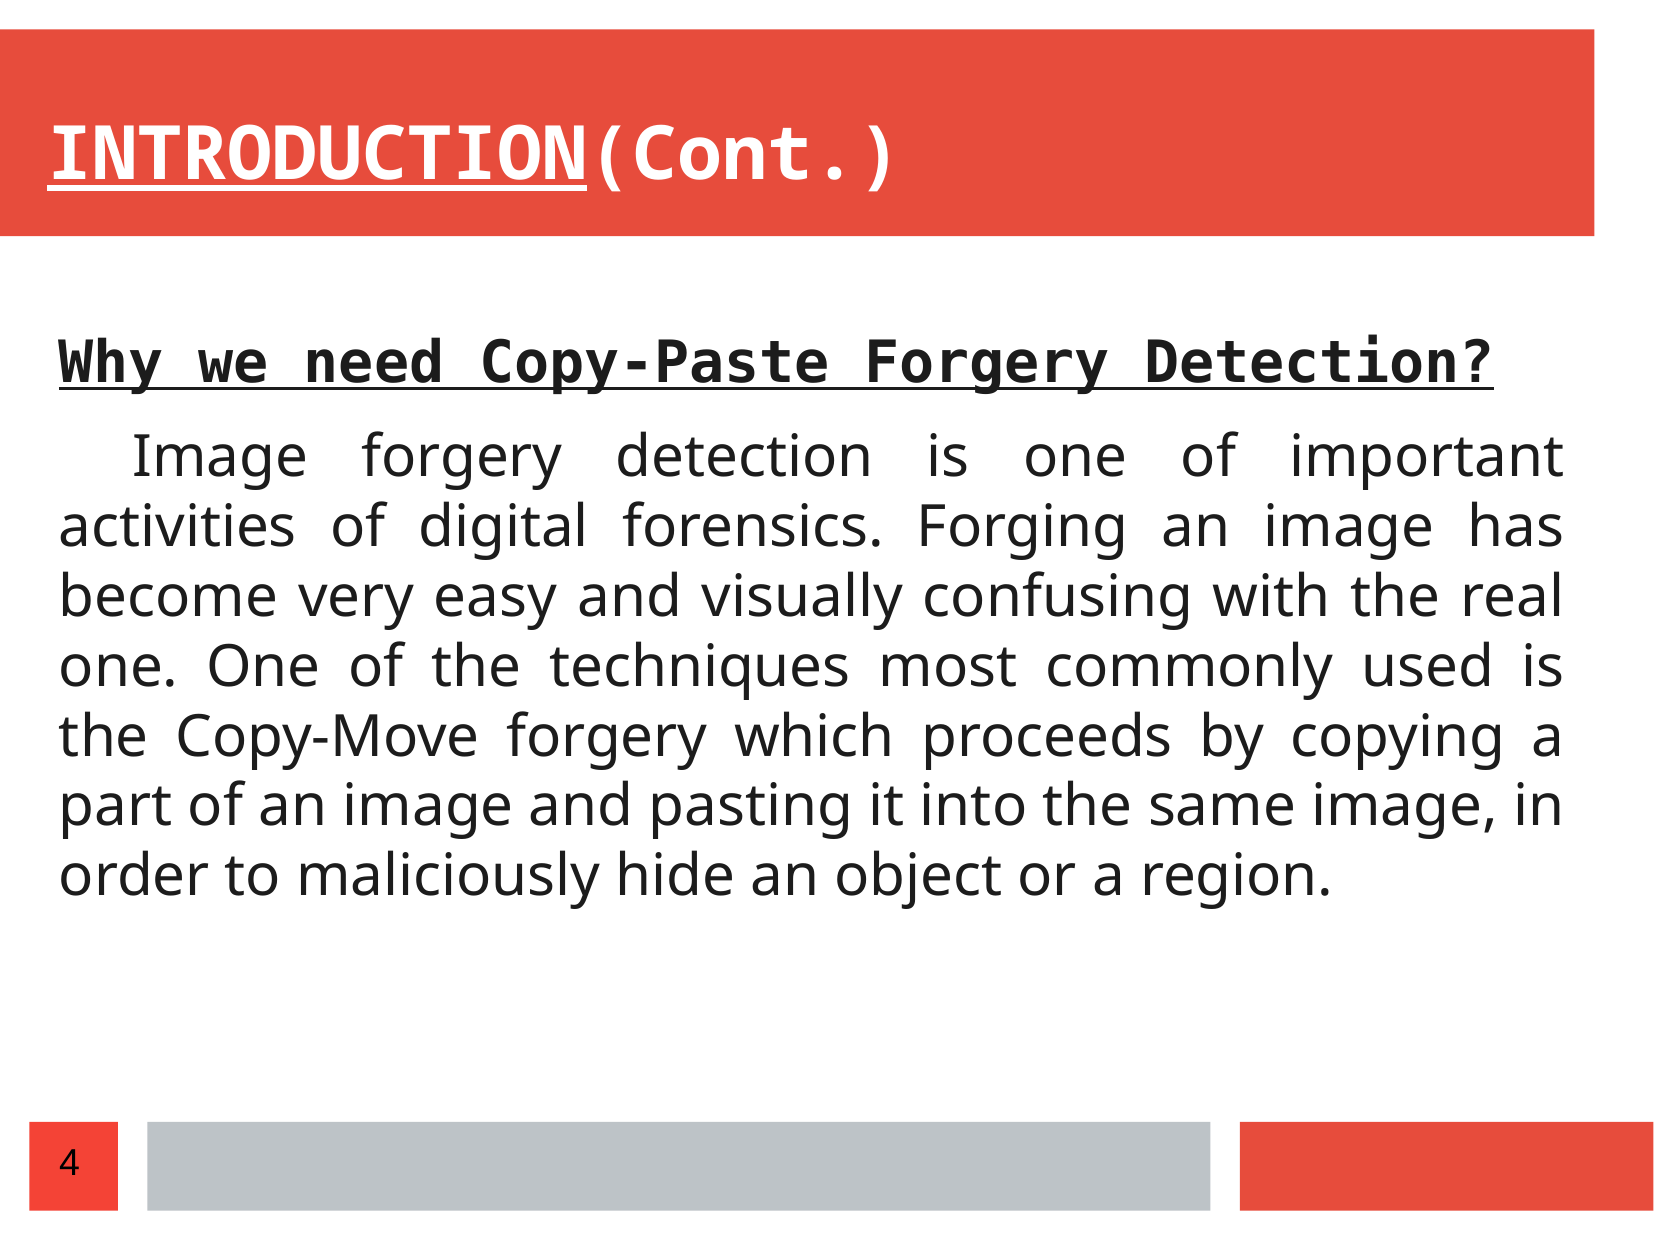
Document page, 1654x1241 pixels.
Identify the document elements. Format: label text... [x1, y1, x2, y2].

text_box <number> [44, 1133, 674, 1204]
text_box Introduction(Cont.) [47, 47, 1583, 195]
text_box Why we need Copy-Paste Forgery Detection? Image forgery detection is one of important activities of digital forensics. Forging an image has become very easy and visually confusing with the real one. One of the techniques most commonly used is the Copy-Move forgery which proceeds by copying a part of an image and pasting it into the same image, in order to maliciously hide an object or a region. [58, 324, 1565, 1093]
